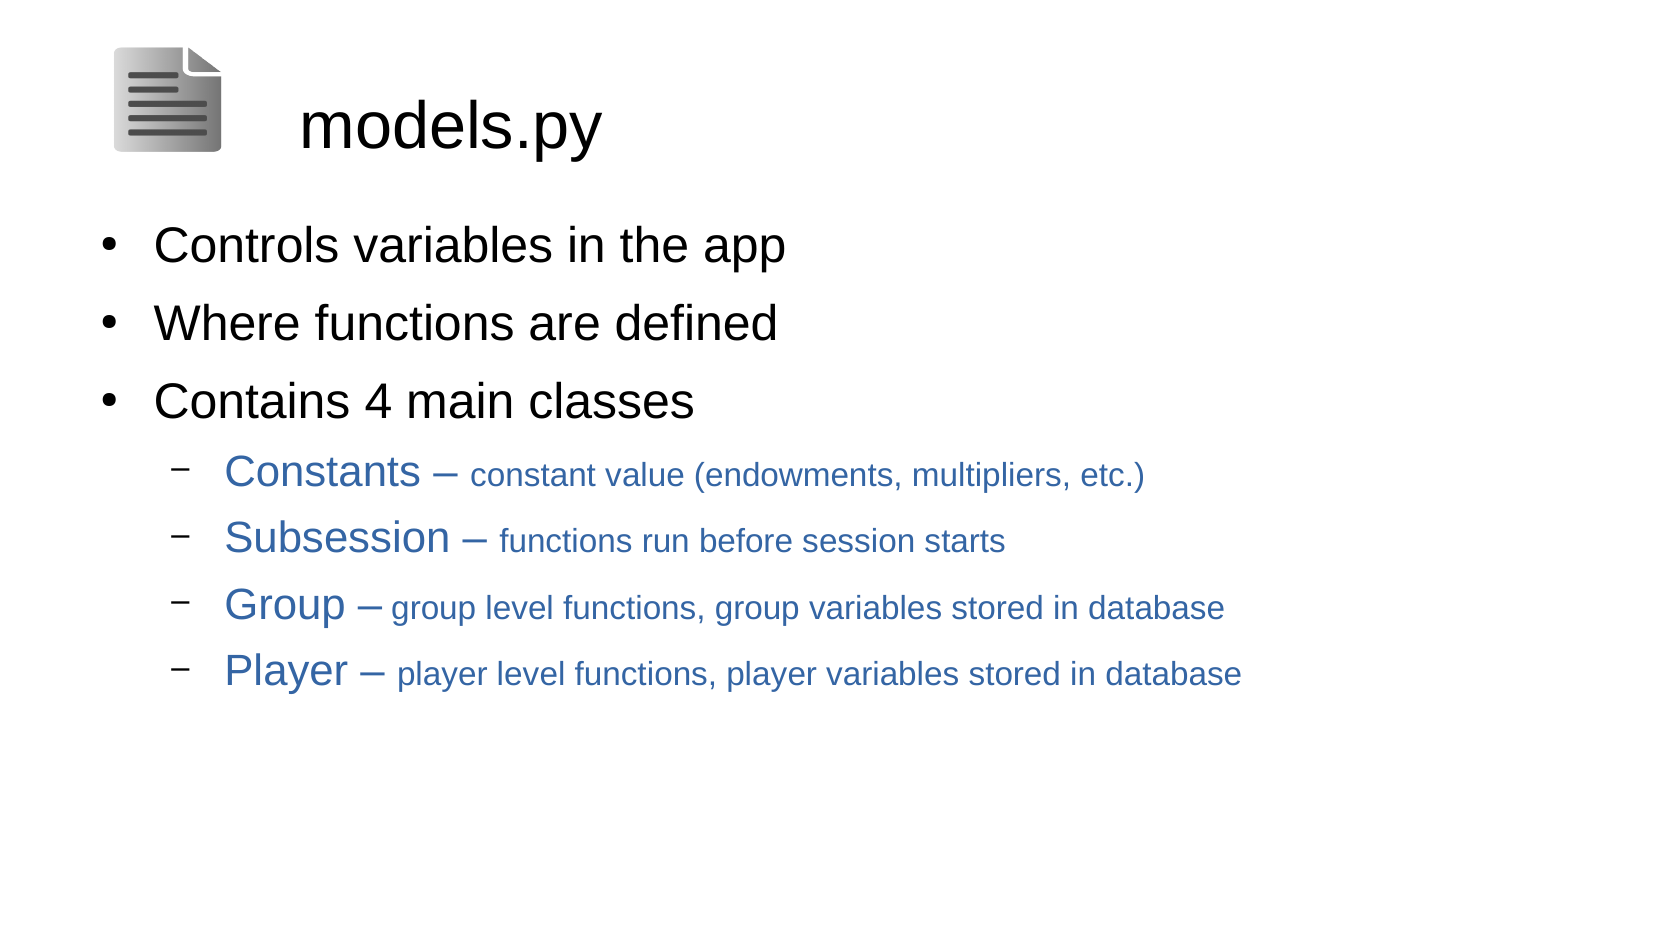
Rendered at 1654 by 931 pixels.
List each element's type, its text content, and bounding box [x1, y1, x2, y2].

picture [83, 36, 252, 163]
text_box models.py [285, 81, 620, 171]
list Controls variables in the app Where functions are defined Contains 4 main classes Constants – constant value (endowments, multipliers, etc.) Subsession – functions run before session starts Group – group level functions, group variables stored in database Player – player level functions, player variables stored in database [82, 217, 1571, 758]
